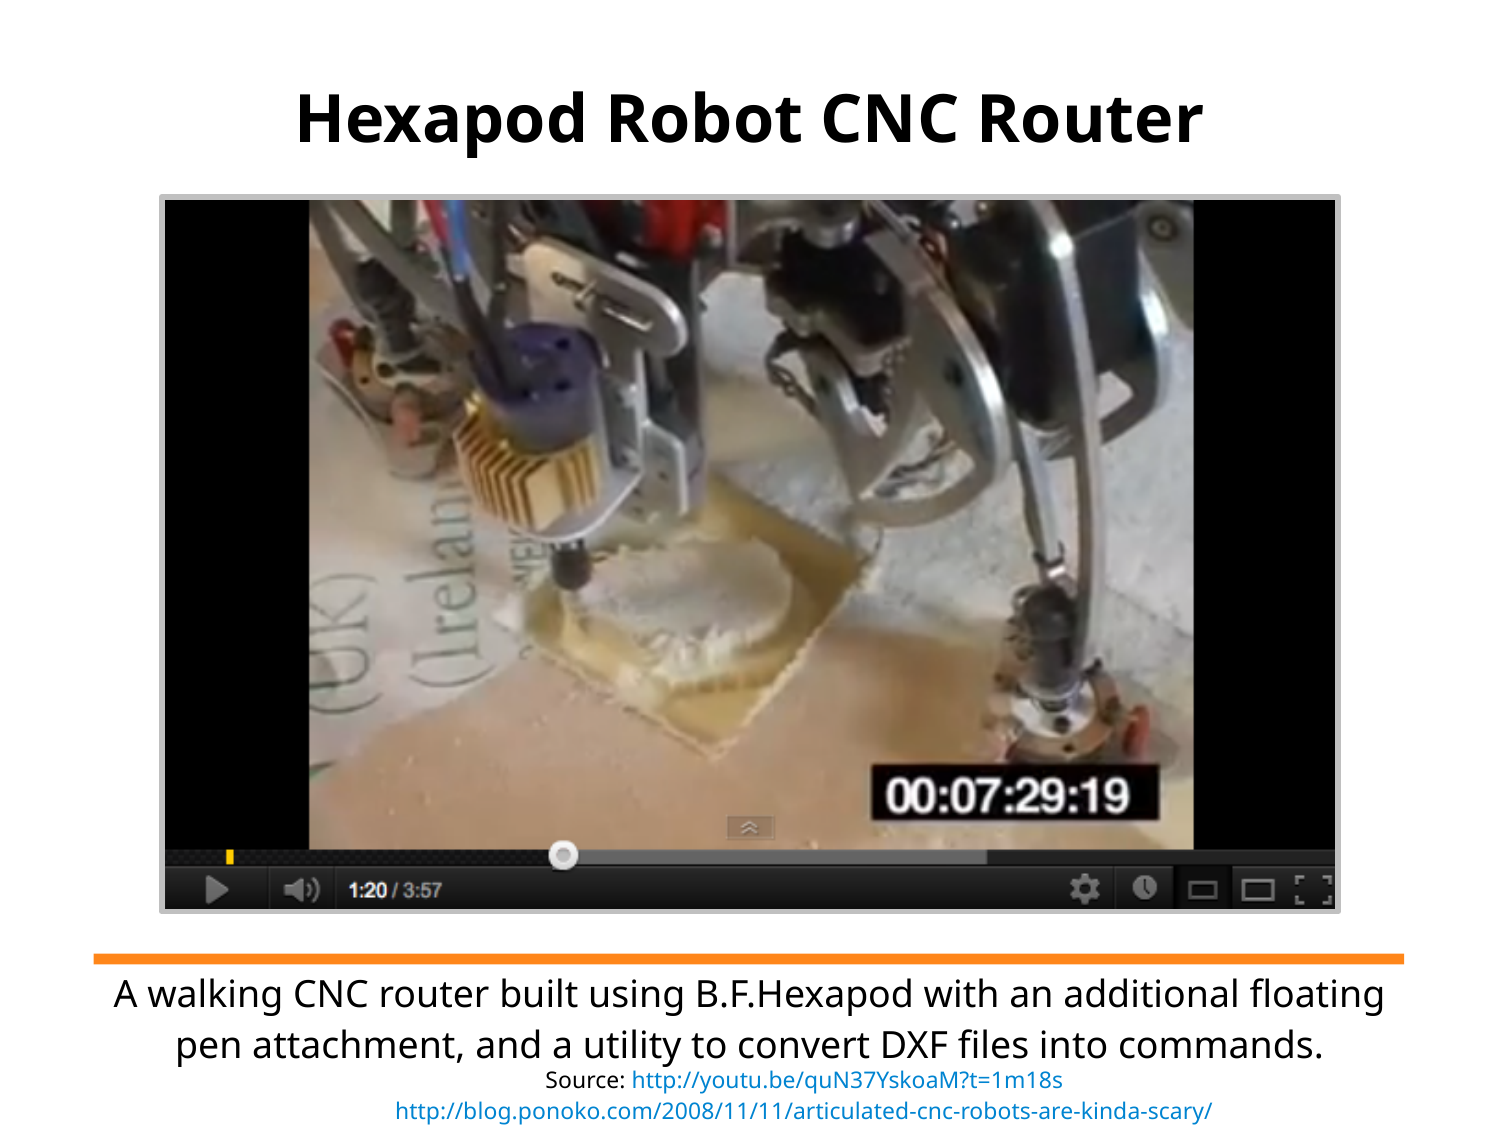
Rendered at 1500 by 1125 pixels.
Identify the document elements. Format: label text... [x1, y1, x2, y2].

title Hexapod Robot CNC Router [75, 44, 1426, 188]
picture [0, 0, 1500, 1125]
text_box Source: http://youtu.be/quN37YskoaM?t=1m18s http://blog.ponoko.com/2008/11/11/articulated-cnc-robots-are-kinda-scary/ [380, 1073, 1156, 1125]
text_box A walking CNC router built using B.F.Hexapod with an additional floating pen attachment, and a utility to convert DXF files into commands. [88, 960, 1412, 1073]
